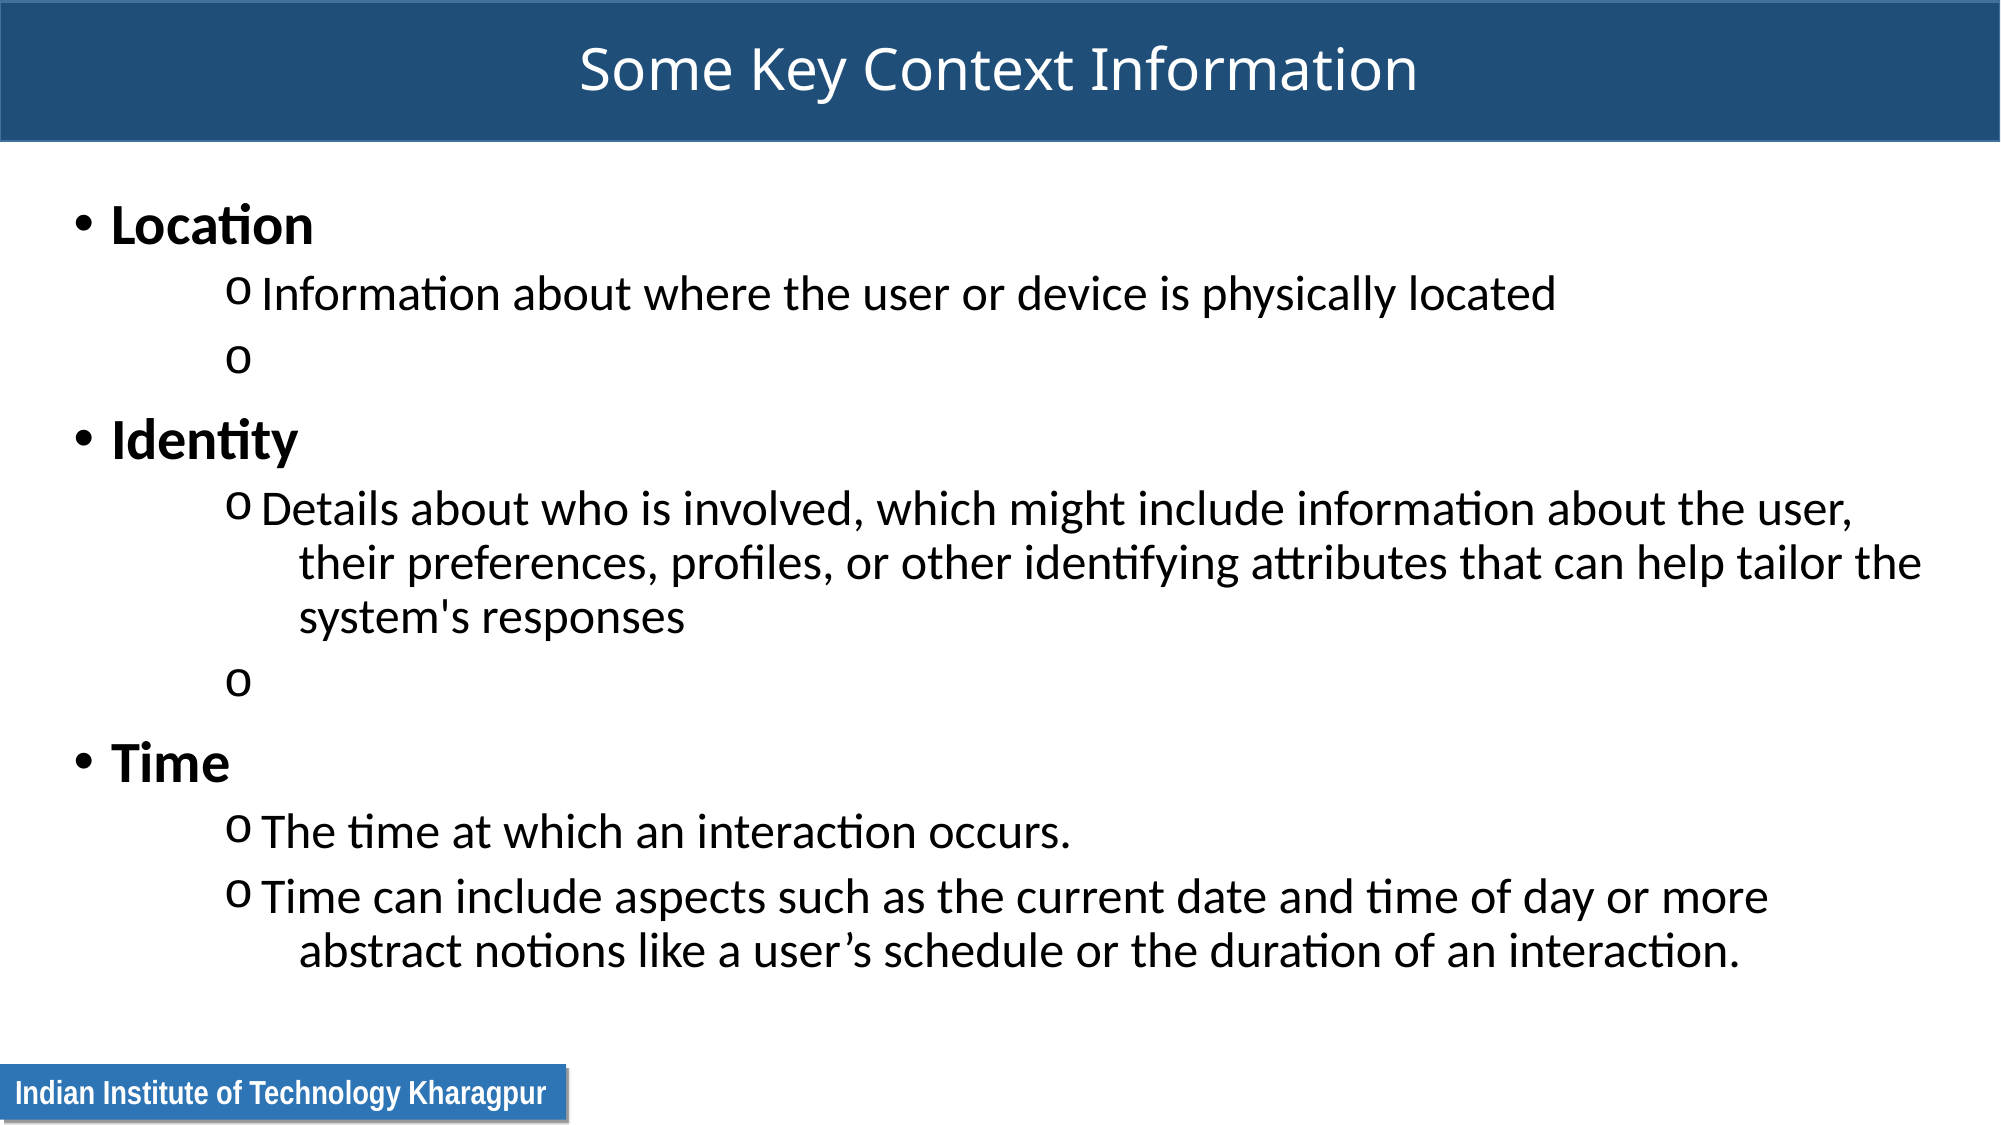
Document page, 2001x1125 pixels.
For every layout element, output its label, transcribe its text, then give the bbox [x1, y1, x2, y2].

title Some Key Context Information [0, 1, 2000, 141]
list Location Information about where the user or device is physically located Identity Details about who is involved, which might include information about the user, their preferences, profiles, or other identifying attributes that can help tailor the system's responses Time The time at which an interaction occurs. Time can include aspects such as the current date and time of day or more abstract notions like a user’s schedule or the duration of an interaction. [58, 186, 1954, 1065]
